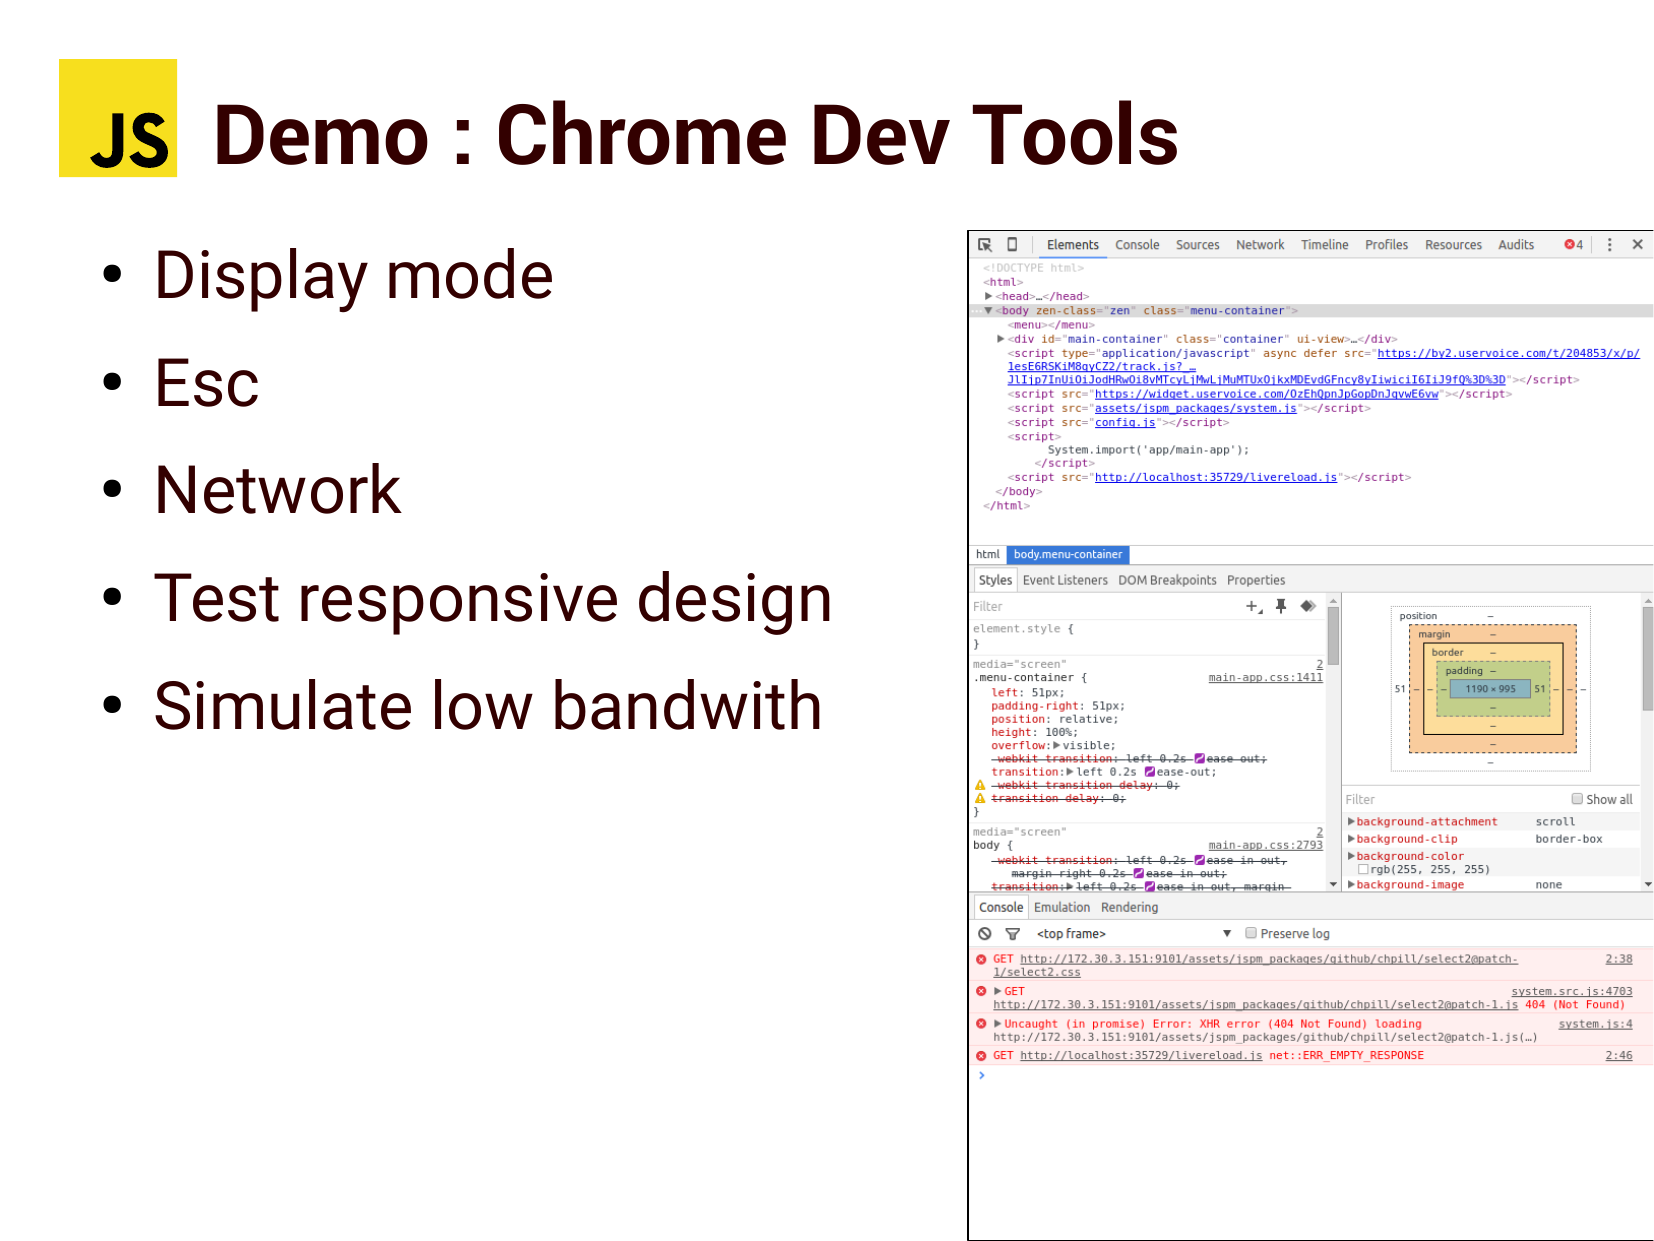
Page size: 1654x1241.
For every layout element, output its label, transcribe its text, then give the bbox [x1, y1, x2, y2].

list Display mode Esc Network Test responsive design Simulate low bandwith [82, 236, 967, 956]
picture [968, 231, 1654, 1241]
title Demo : Chrome Dev Tools [194, 72, 1559, 201]
